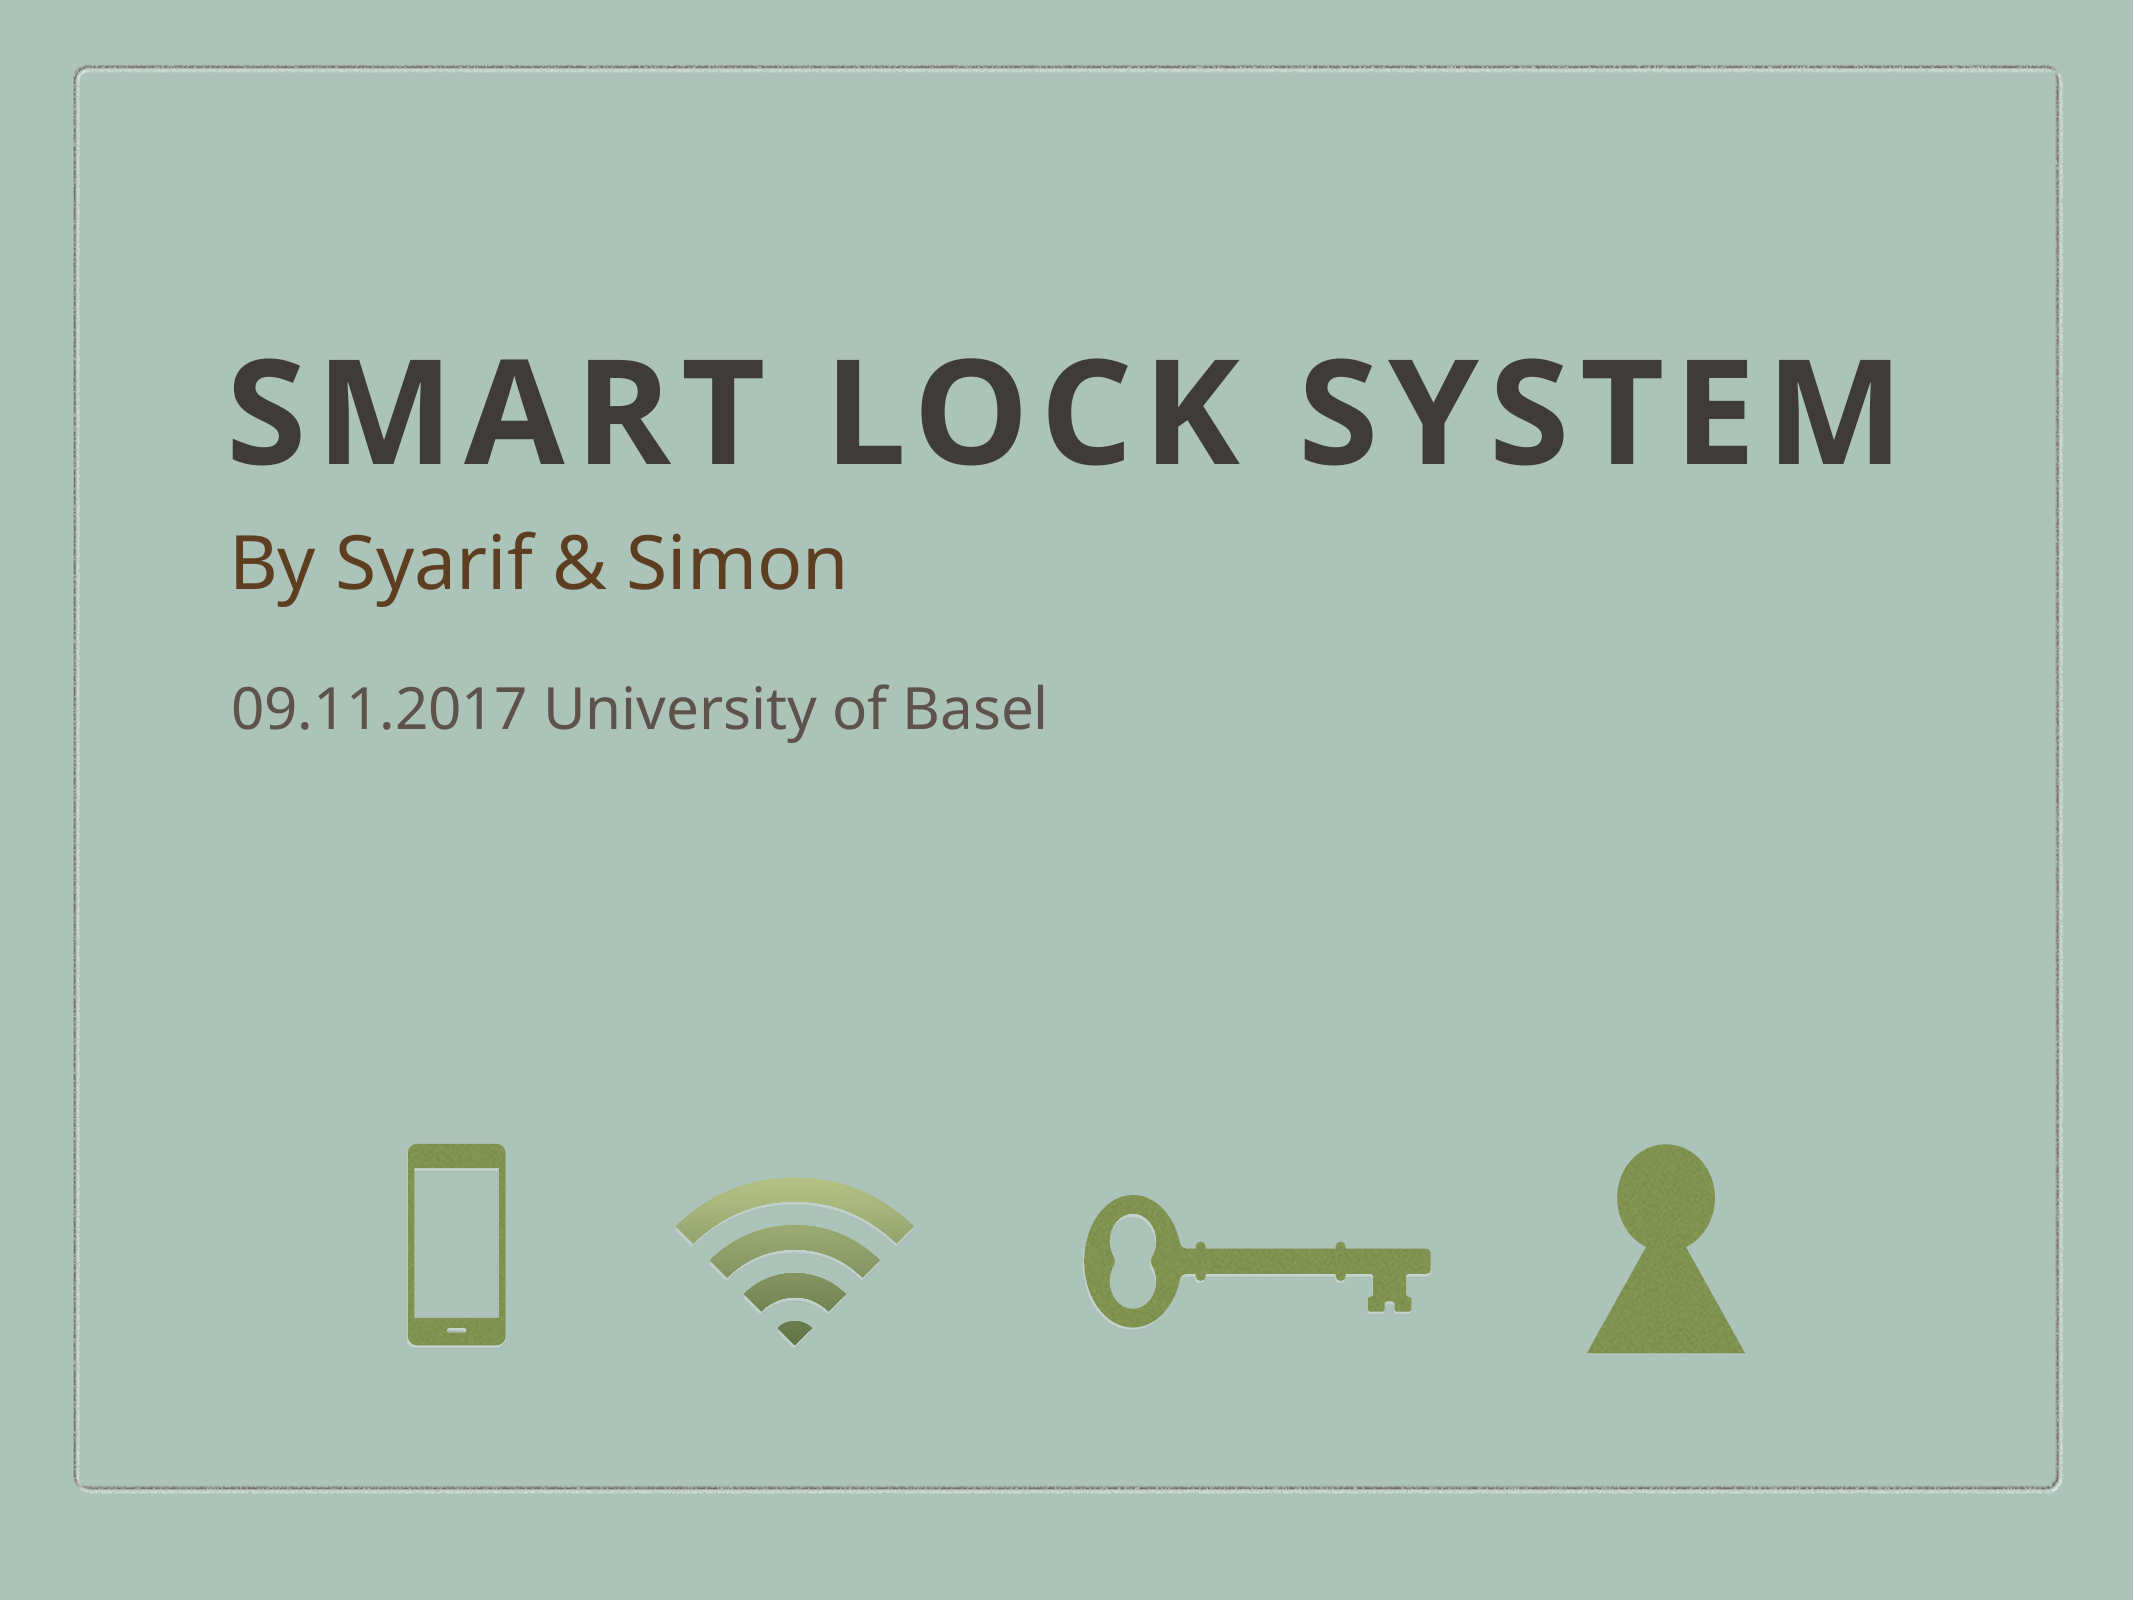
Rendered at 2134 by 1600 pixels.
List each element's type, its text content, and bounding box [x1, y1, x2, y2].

text_box [778, 1321, 812, 1345]
text_box [710, 1225, 880, 1278]
text_box [1586, 1144, 1745, 1354]
subtitle By Syarif & Simon 09.11.2017 University of Basel [147, 420, 1596, 836]
text_box [1084, 1194, 1431, 1328]
text_box [676, 1177, 914, 1244]
picture [64, 58, 2069, 1498]
text_box [744, 1273, 846, 1312]
title SMART LOCK system [147, 310, 1986, 592]
text_box [407, 1143, 506, 1346]
